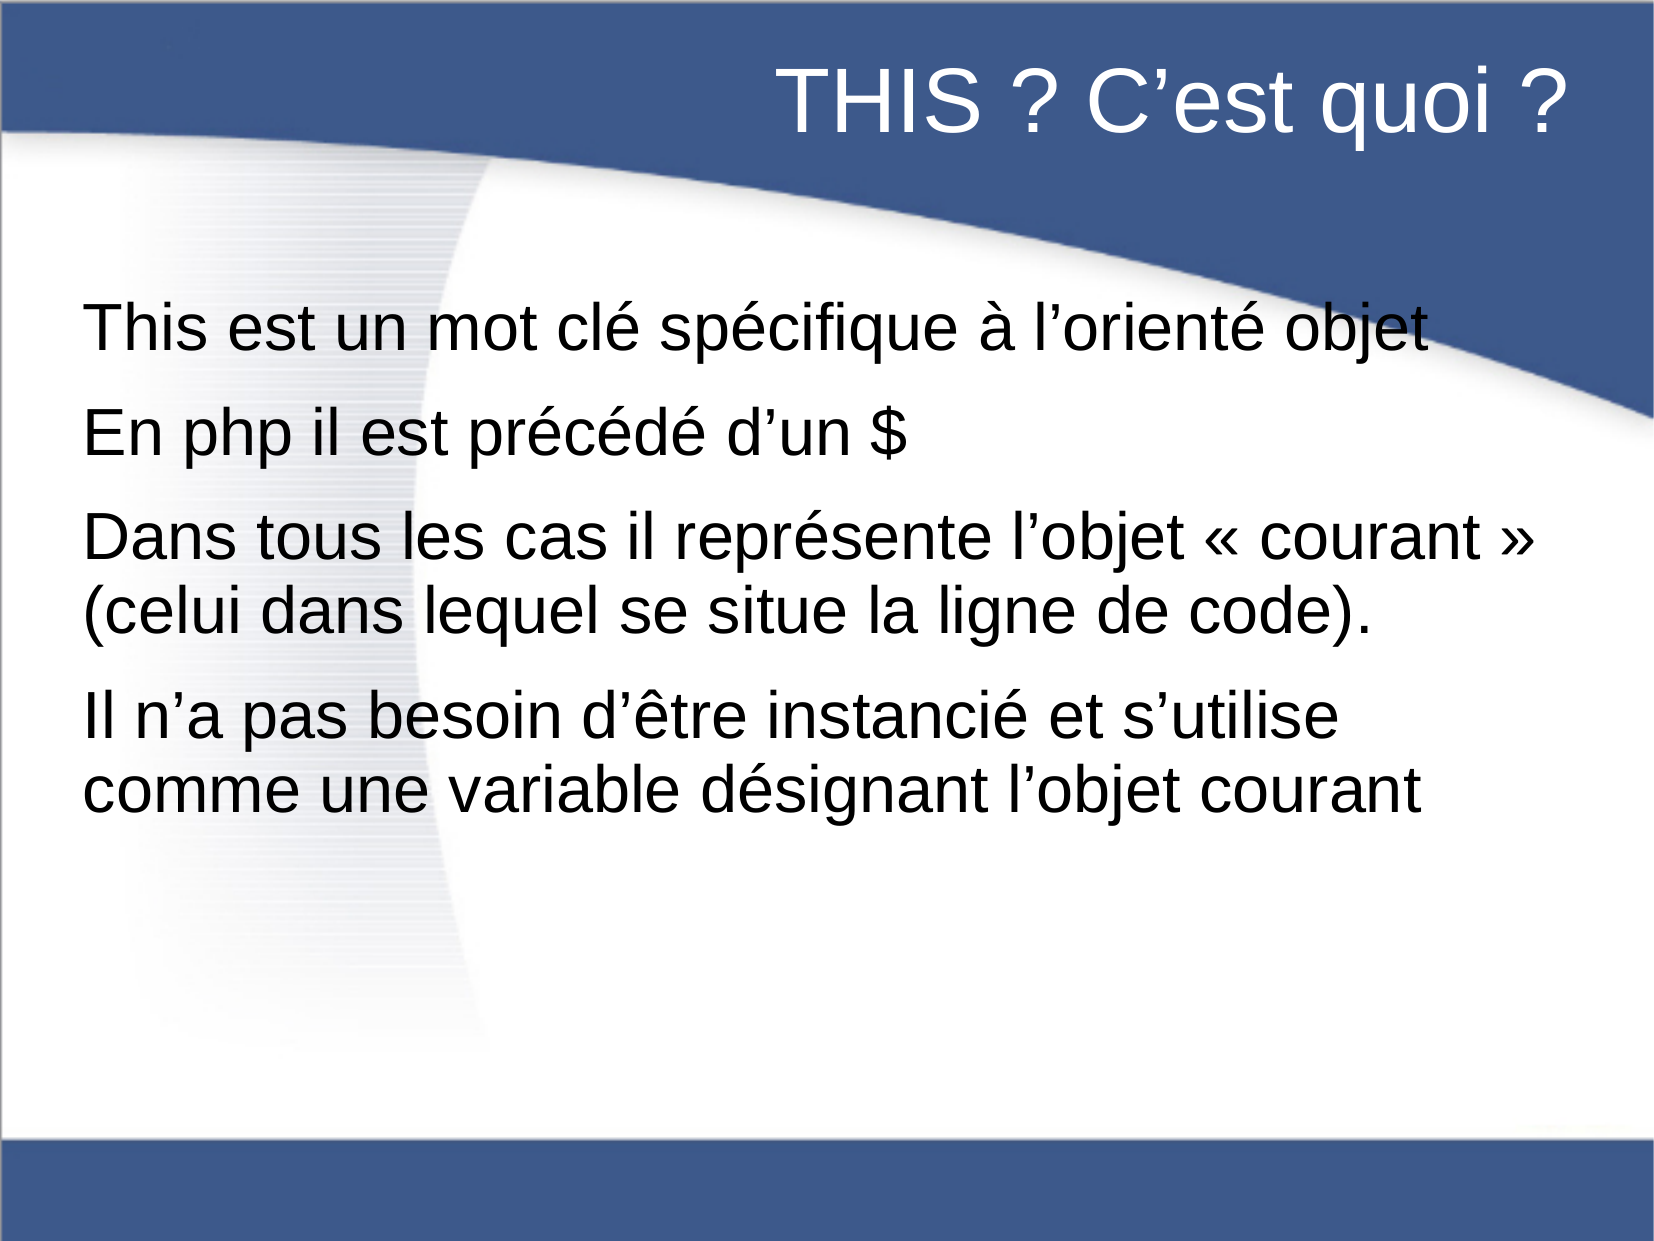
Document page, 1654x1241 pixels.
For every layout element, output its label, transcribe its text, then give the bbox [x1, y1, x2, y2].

list This est un mot clé spécifique à l’orienté objet En php il est précédé d’un $ Dans tous les cas il représente l’objet « courant » (celui dans lequel se situe la ligne de code). Il n’a pas besoin d’être instancié et s’utilise comme une variable désignant l’objet courant [82, 290, 1571, 1087]
picture [0, 0, 1654, 1241]
title THIS ? C’est quoi ? [82, 49, 1571, 257]
